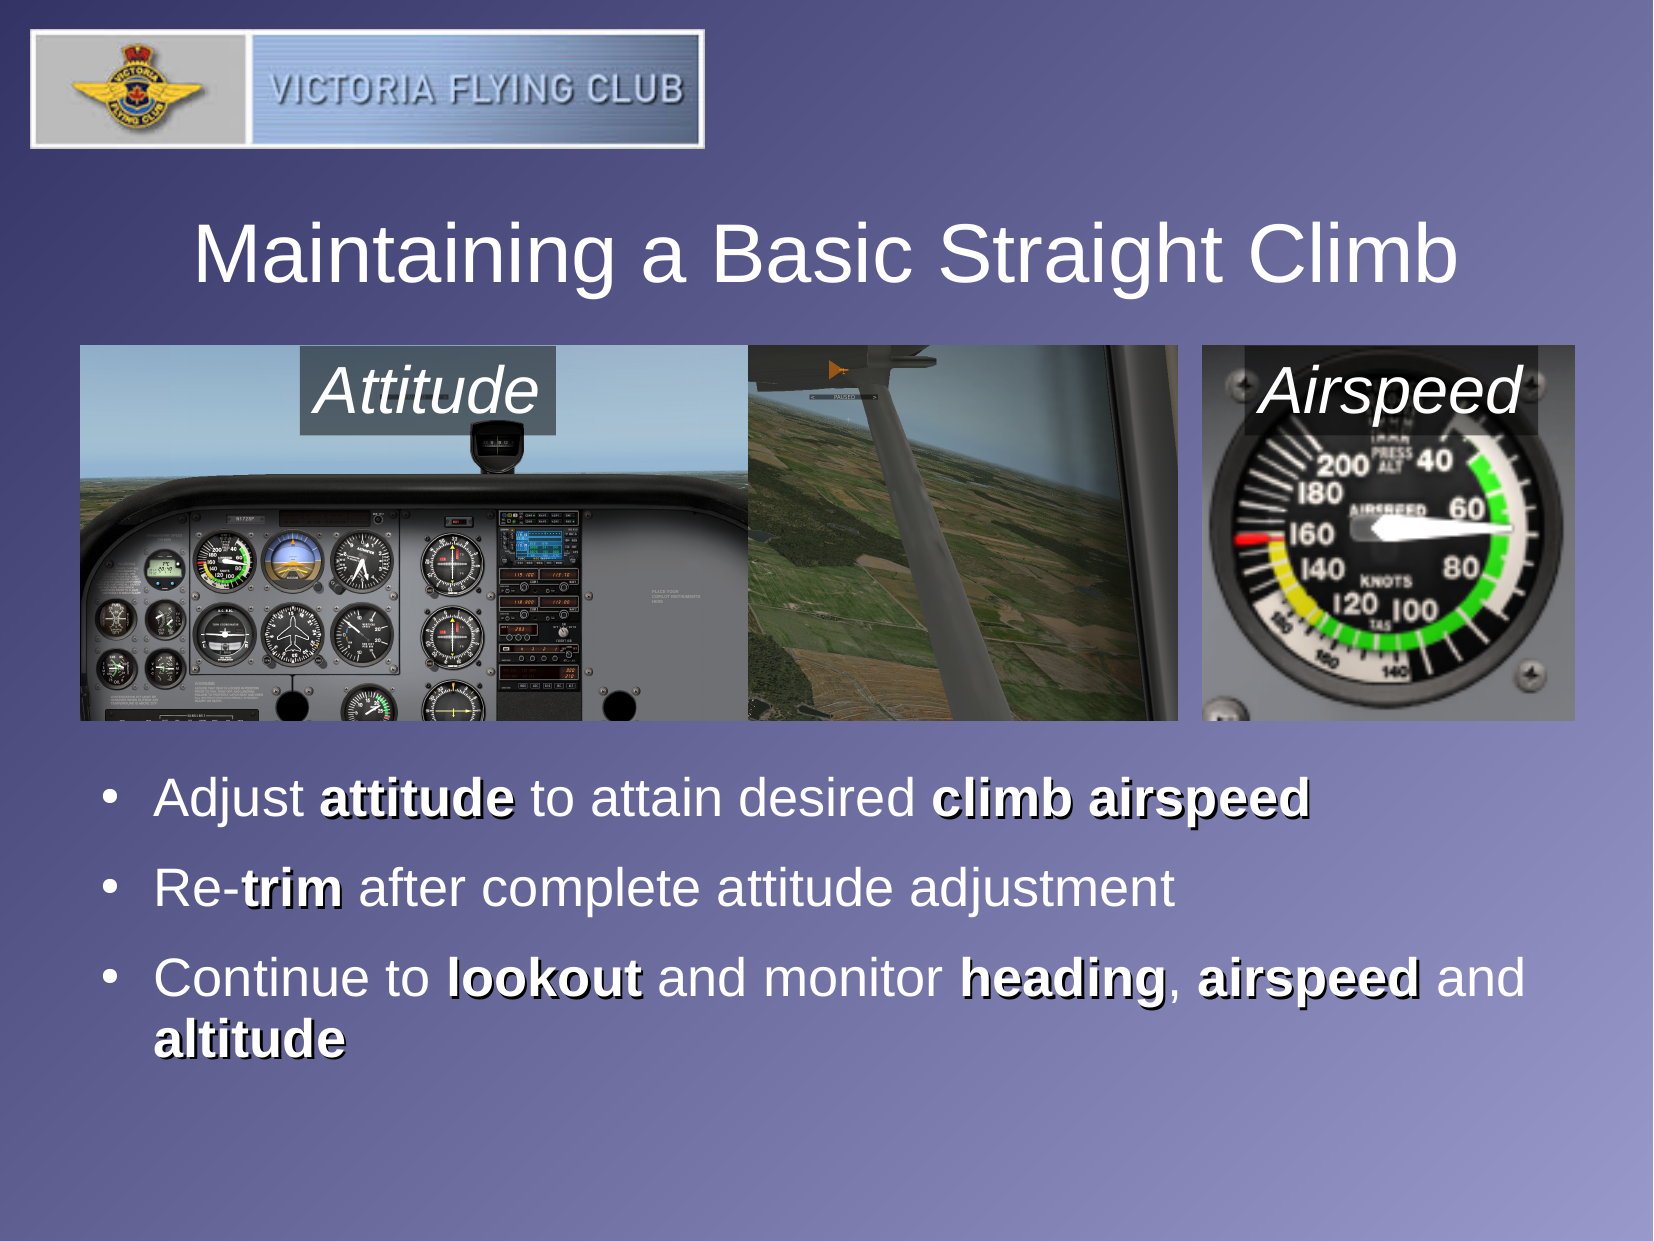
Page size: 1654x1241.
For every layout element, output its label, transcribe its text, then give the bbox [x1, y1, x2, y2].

picture [80, 345, 1178, 721]
text_box Airspeed [1244, 345, 1539, 436]
picture [1202, 345, 1575, 721]
text_box Attitude [299, 345, 556, 436]
list Adjust attitude to attain desired climb airspeed Re-trim after complete attitude adjustment Continue to lookout and monitor heading, airspeed and altitude [82, 767, 1571, 1188]
picture [30, 29, 705, 149]
title Maintaining a Basic Straight Climb [82, 150, 1571, 358]
